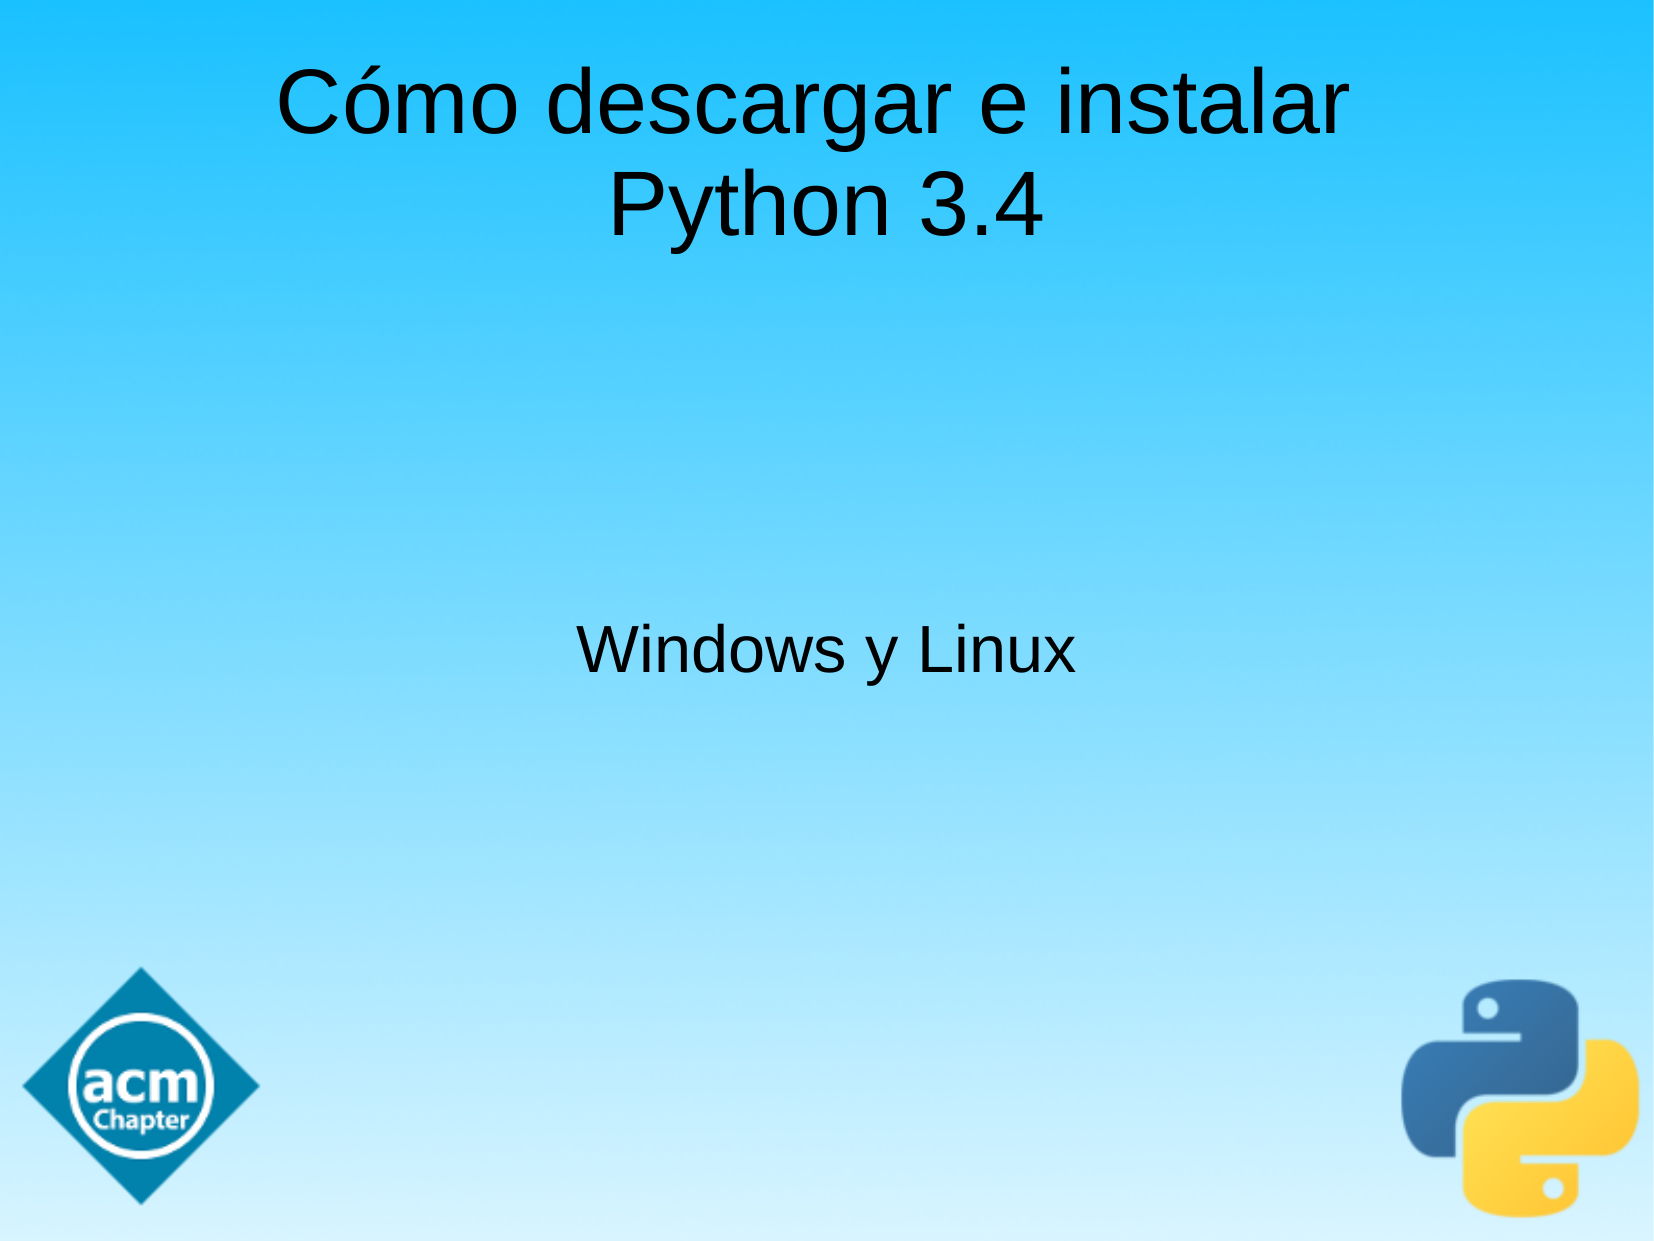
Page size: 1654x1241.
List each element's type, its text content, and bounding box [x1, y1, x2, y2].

title Cómo descargar e instalar Python 3.4 [82, 49, 1571, 257]
picture [0, 0, 1654, 1241]
subtitle Windows y Linux [82, 290, 1571, 1010]
